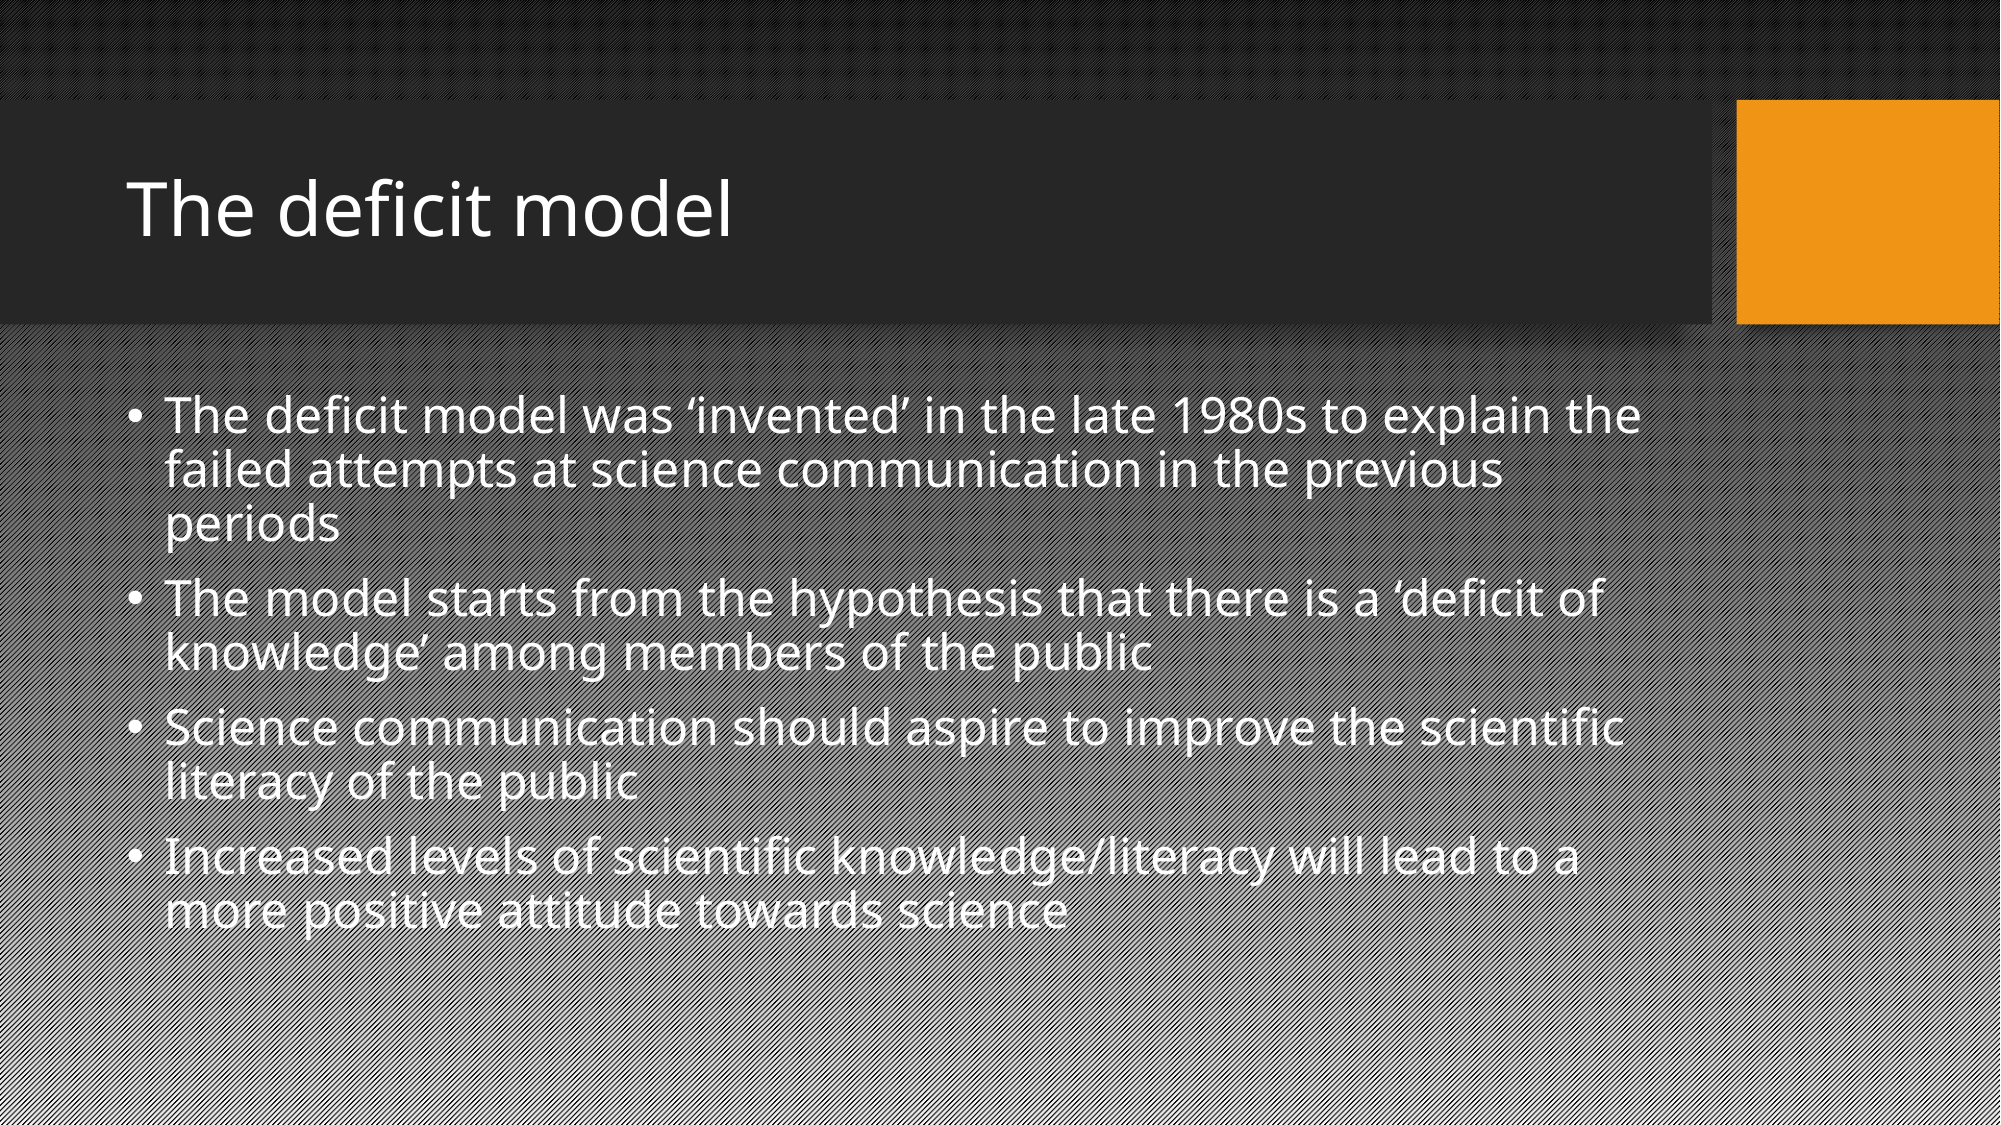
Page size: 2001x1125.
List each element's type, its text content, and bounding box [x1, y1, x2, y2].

picture [0, 0, 2000, 1125]
title The deficit model [111, 123, 1689, 301]
list The deficit model was ‘invented’ in the late 1980s to explain the failed attempts at science communication in the previous periods The model starts from the hypothesis that there is a ‘deficit of knowledge’ among members of the public Science communication should aspire to improve the scientific literacy of the public Increased levels of scientific knowledge/literacy will lead to a more positive attitude towards science [111, 383, 1689, 974]
